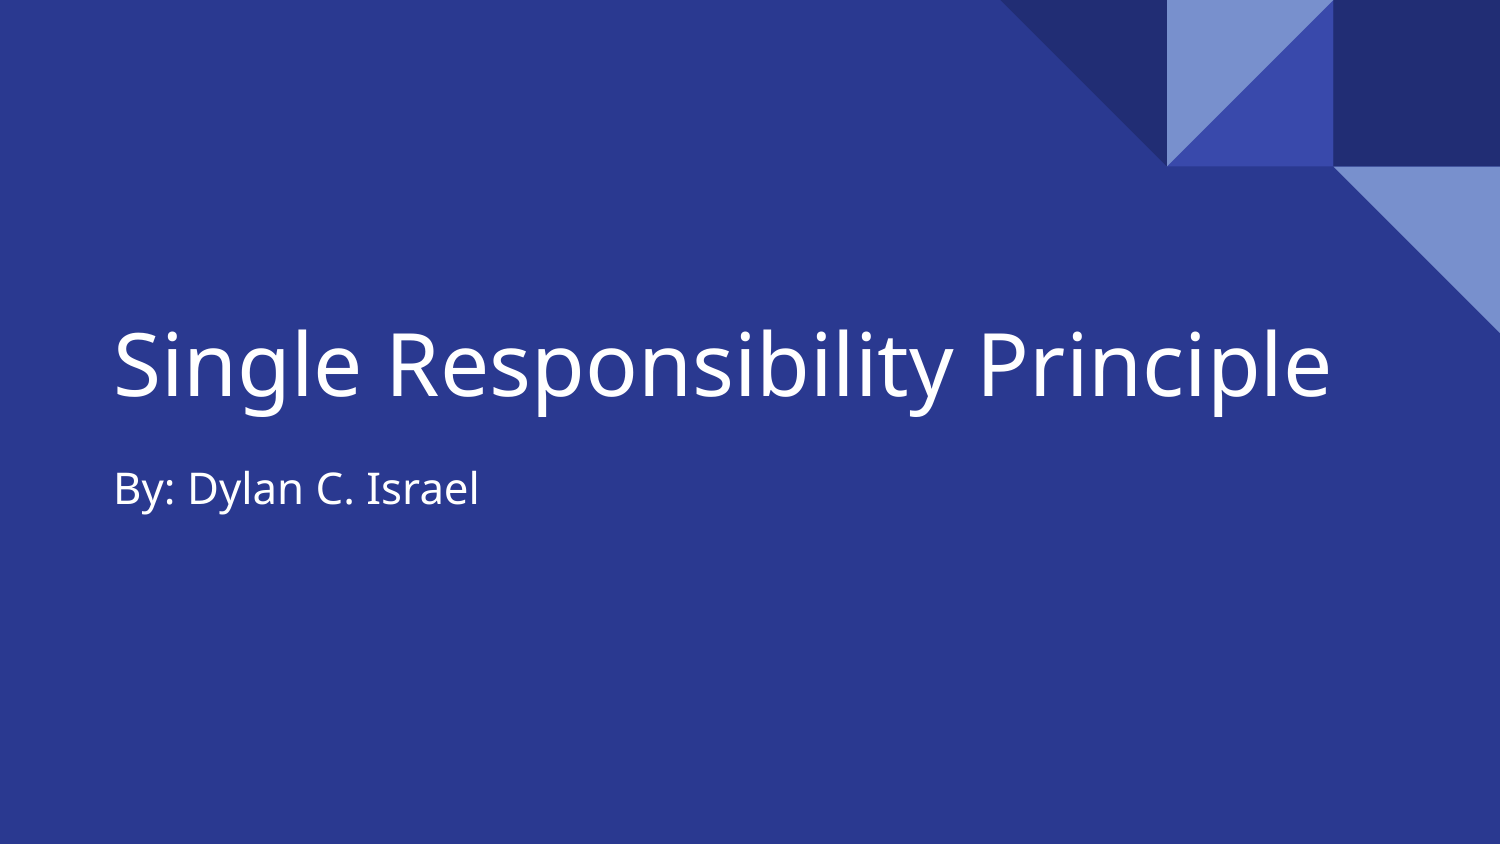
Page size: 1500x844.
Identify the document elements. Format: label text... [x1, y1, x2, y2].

title Single Responsibility Principle [98, 291, 1447, 429]
subtitle By: Dylan C. Israel [98, 445, 1447, 517]
